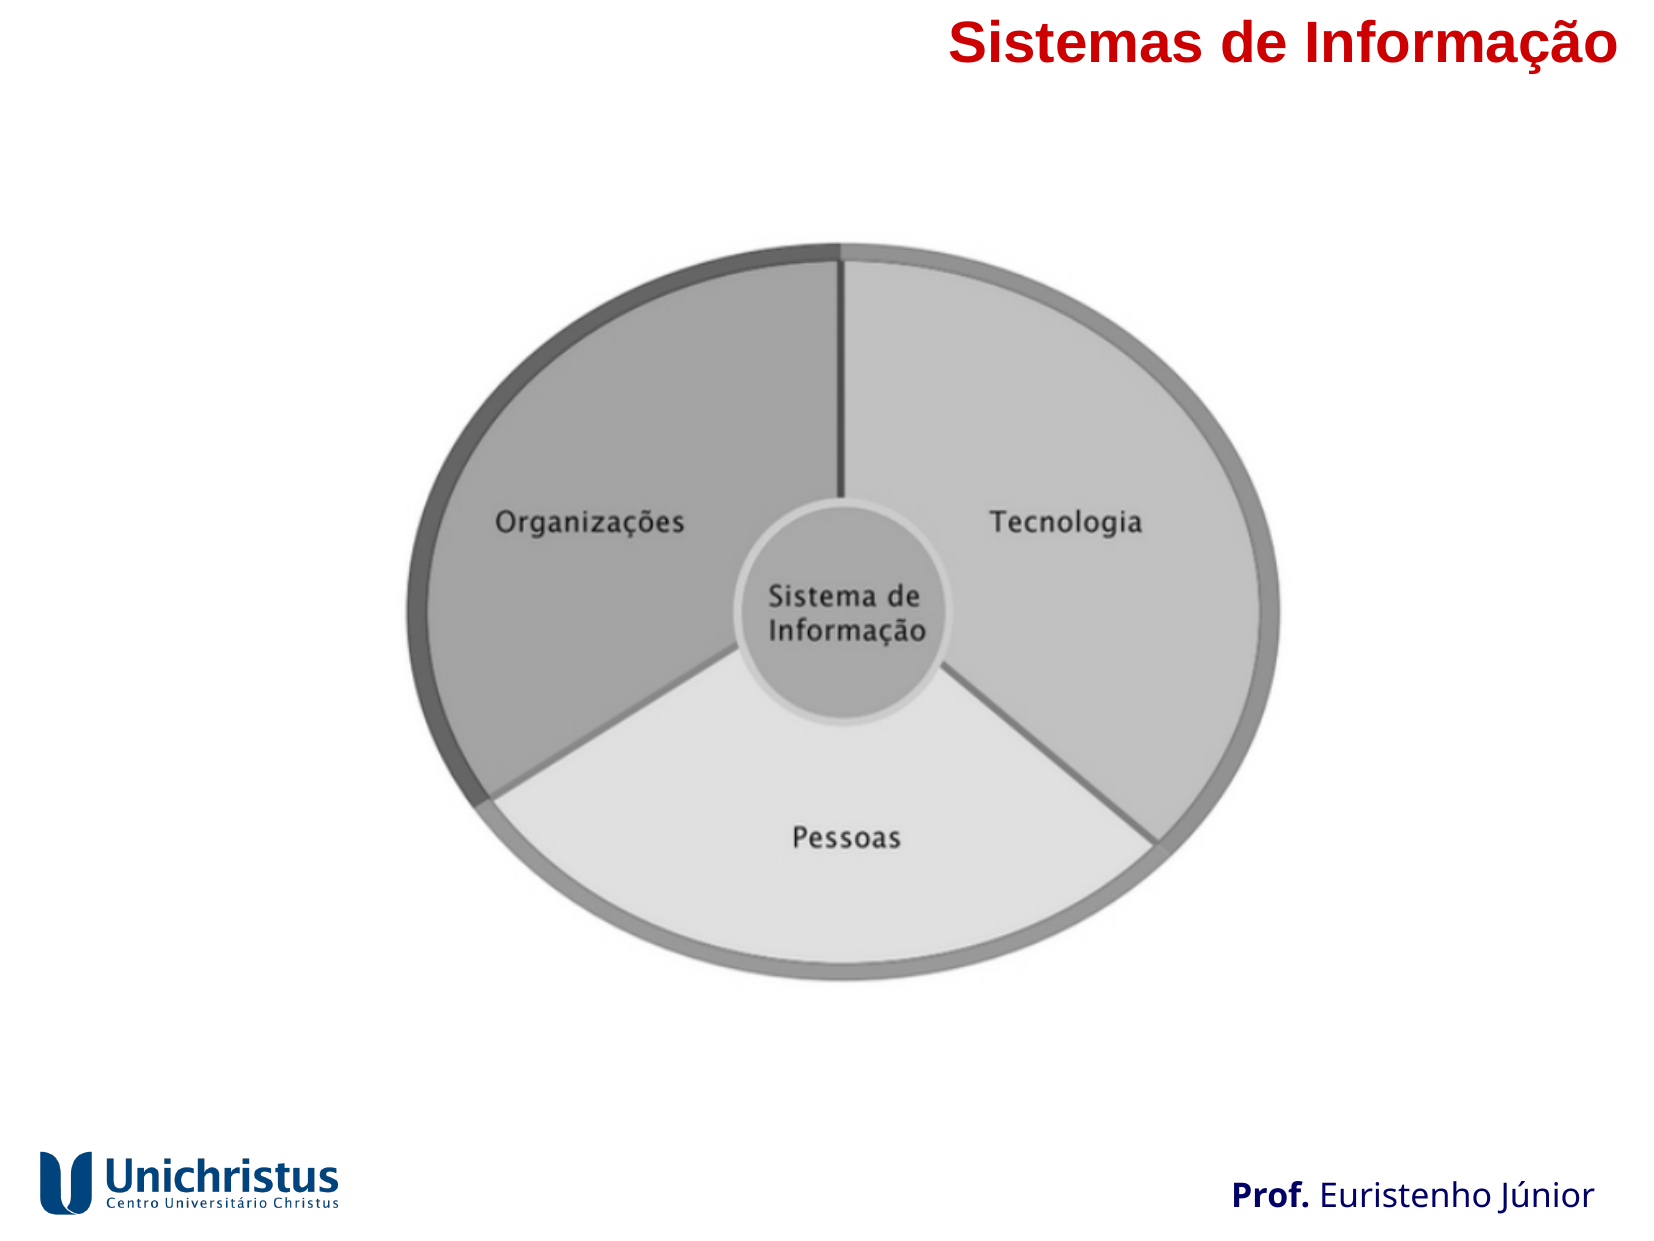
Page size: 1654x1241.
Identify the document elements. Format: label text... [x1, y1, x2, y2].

text_box Prof. Euristenho Júnior [1216, 1163, 1654, 1224]
text_box Sistemas de Informação [933, 2, 1654, 83]
picture [35, 1148, 343, 1217]
picture [354, 226, 1303, 993]
